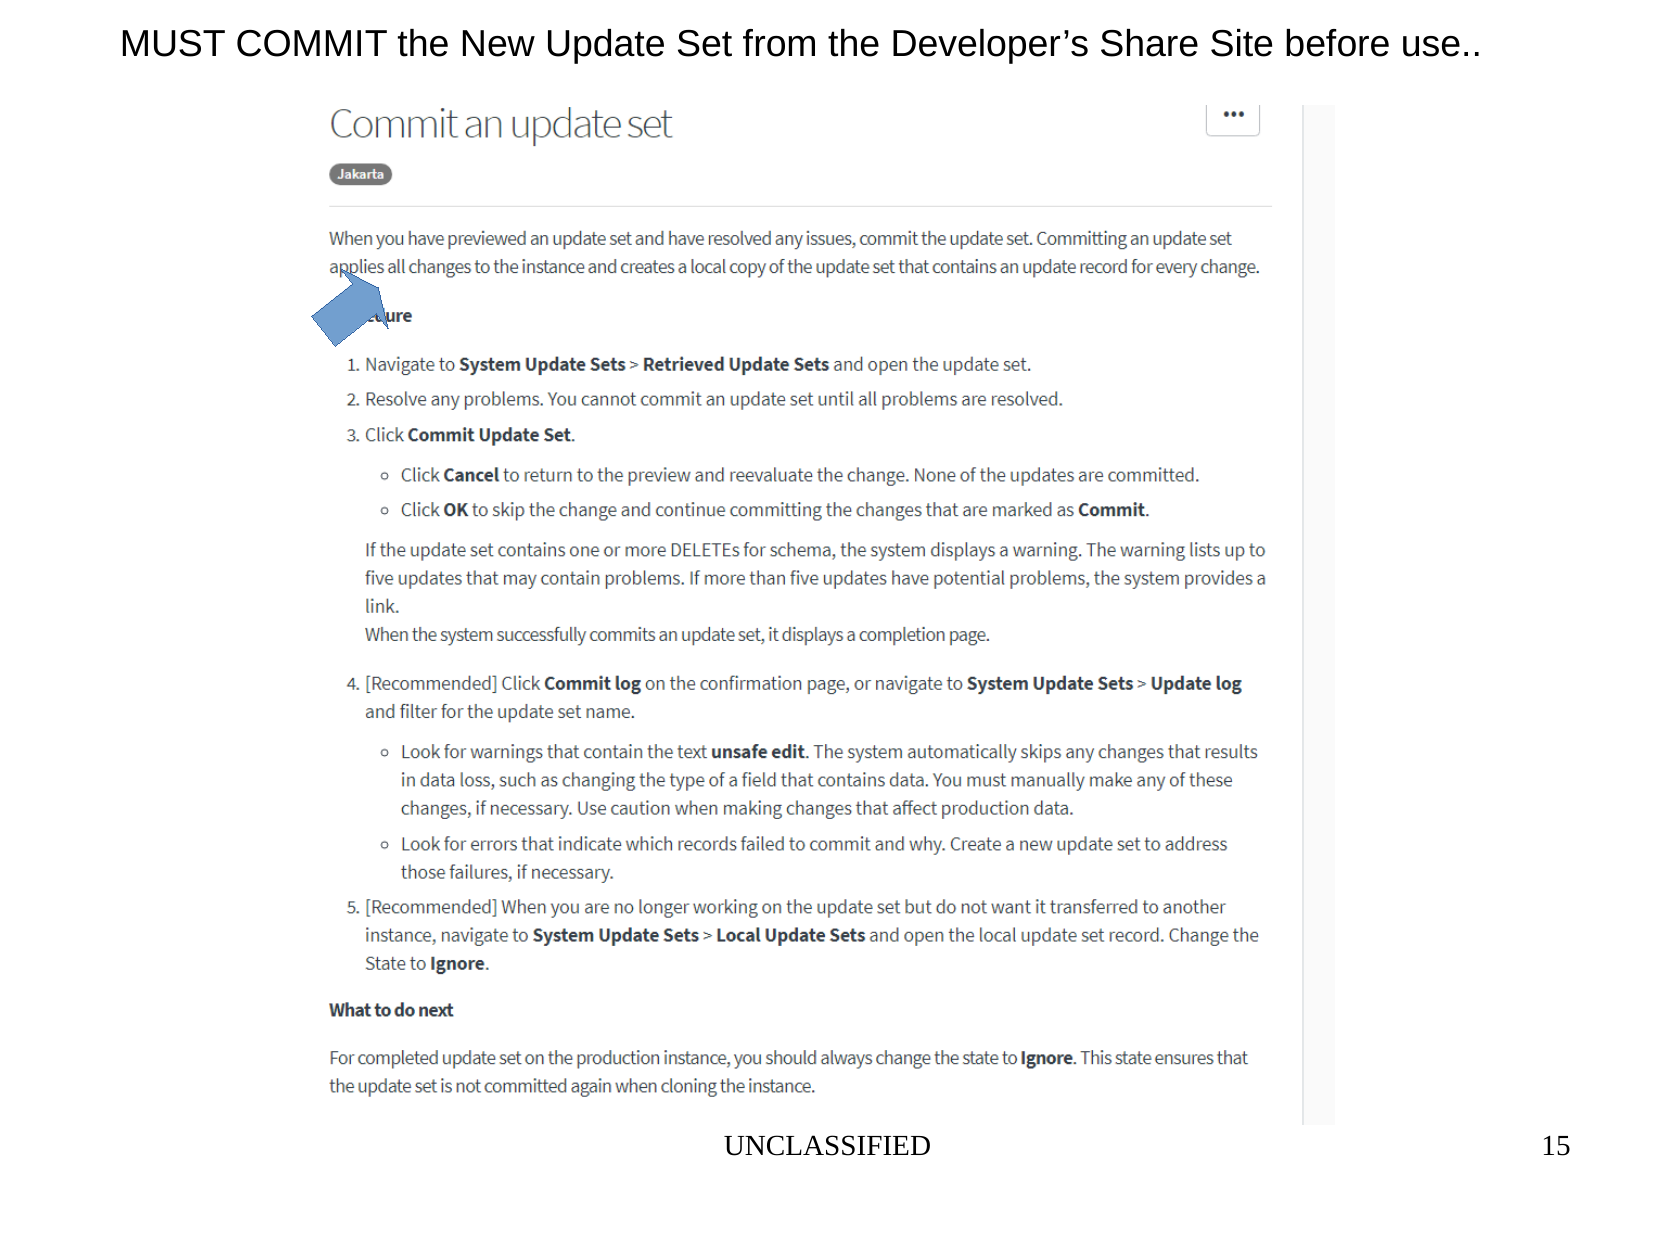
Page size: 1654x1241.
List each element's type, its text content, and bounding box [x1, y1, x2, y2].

text_box MUST COMMIT the New Update Set from the Developer’s Share Site before use.. [105, 15, 1621, 72]
picture [315, 105, 1336, 1126]
text_box [311, 268, 389, 347]
